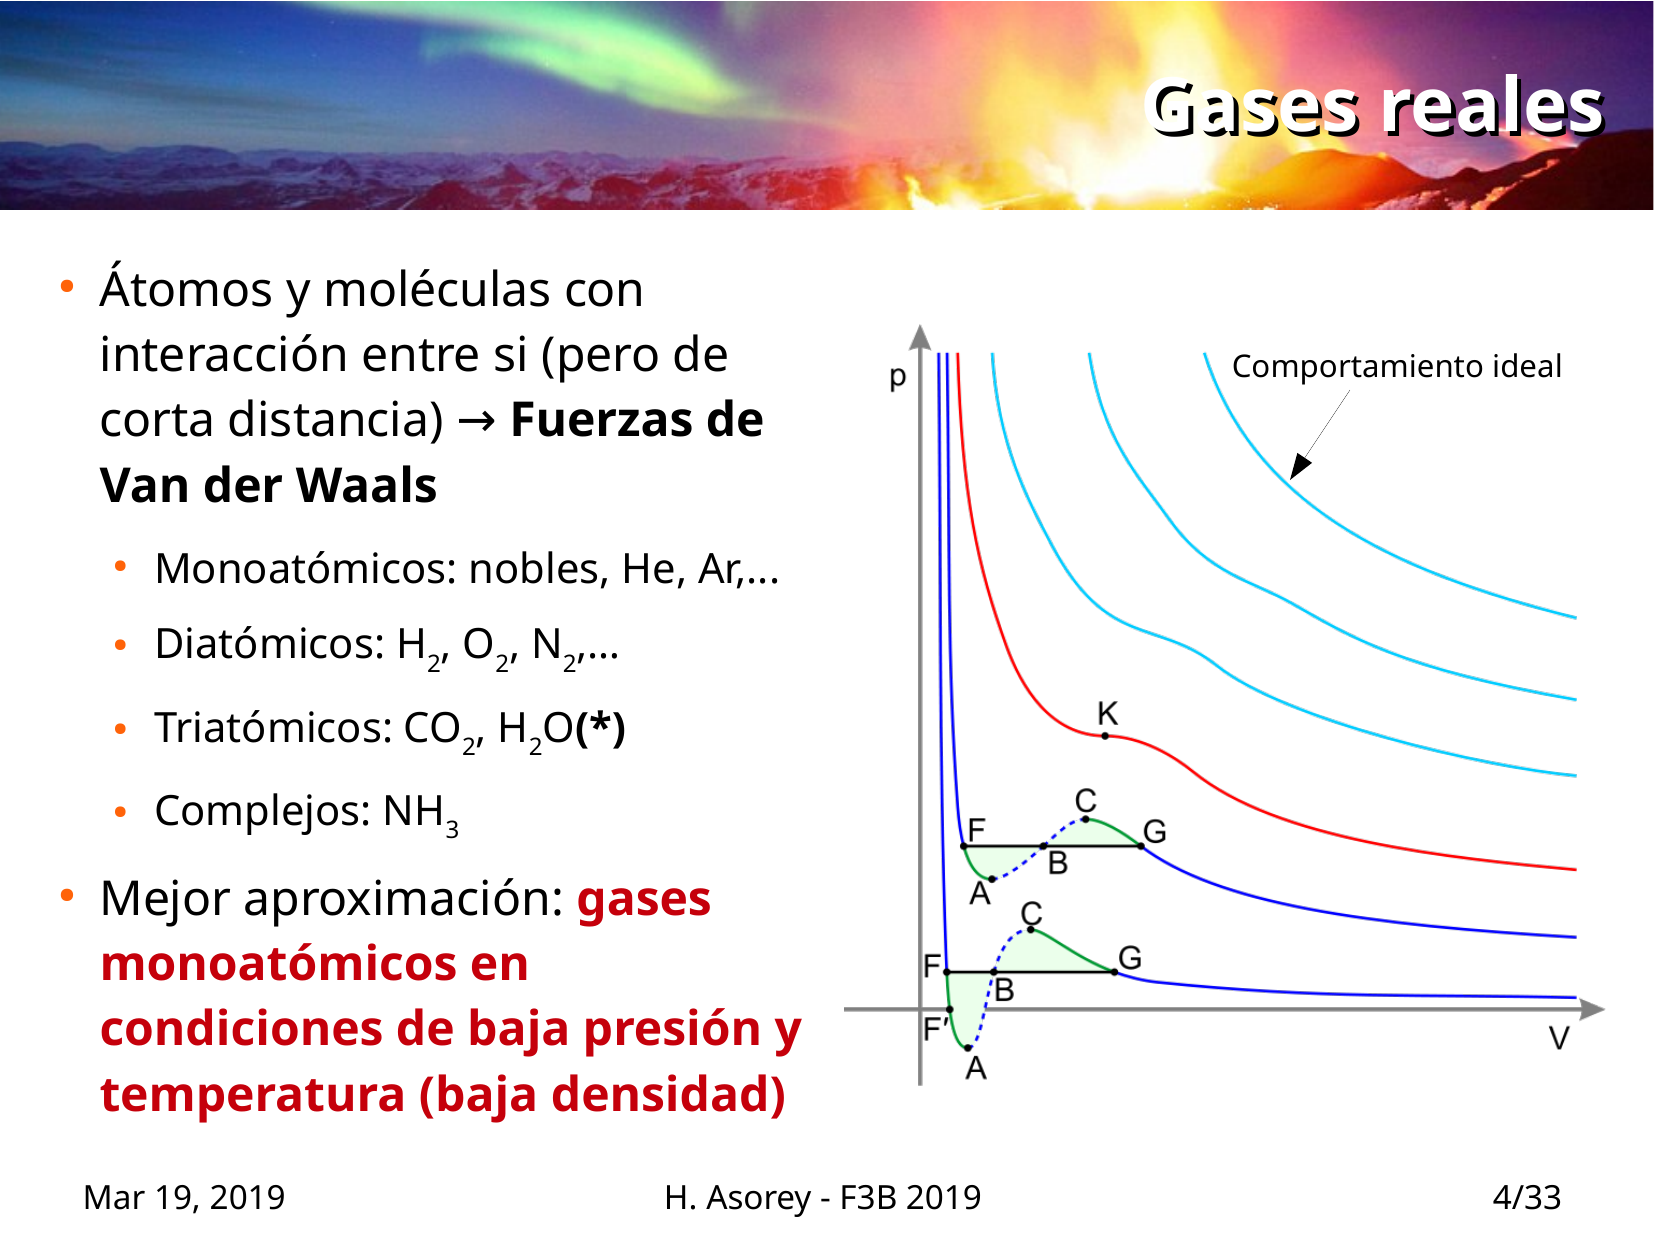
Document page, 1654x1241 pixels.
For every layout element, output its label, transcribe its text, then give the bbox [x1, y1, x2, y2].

picture [0, 1, 1654, 210]
picture [844, 324, 1606, 1086]
text_box Comportamiento ideal [1217, 336, 1546, 391]
title Gases reales [45, 15, 1606, 191]
list Átomos y moléculas con interacción entre si (pero de corta distancia) → Fuerzas de Van der Waals Monoatómicos: nobles, He, Ar,... Diatómicos: H2, O2, N2,… Triatómicos: CO2, H2O(*) Complejos: NH3 Mejor aproximación: gases monoatómicos en condiciones de baja presión y temperatura (baja densidad) [45, 255, 807, 1156]
